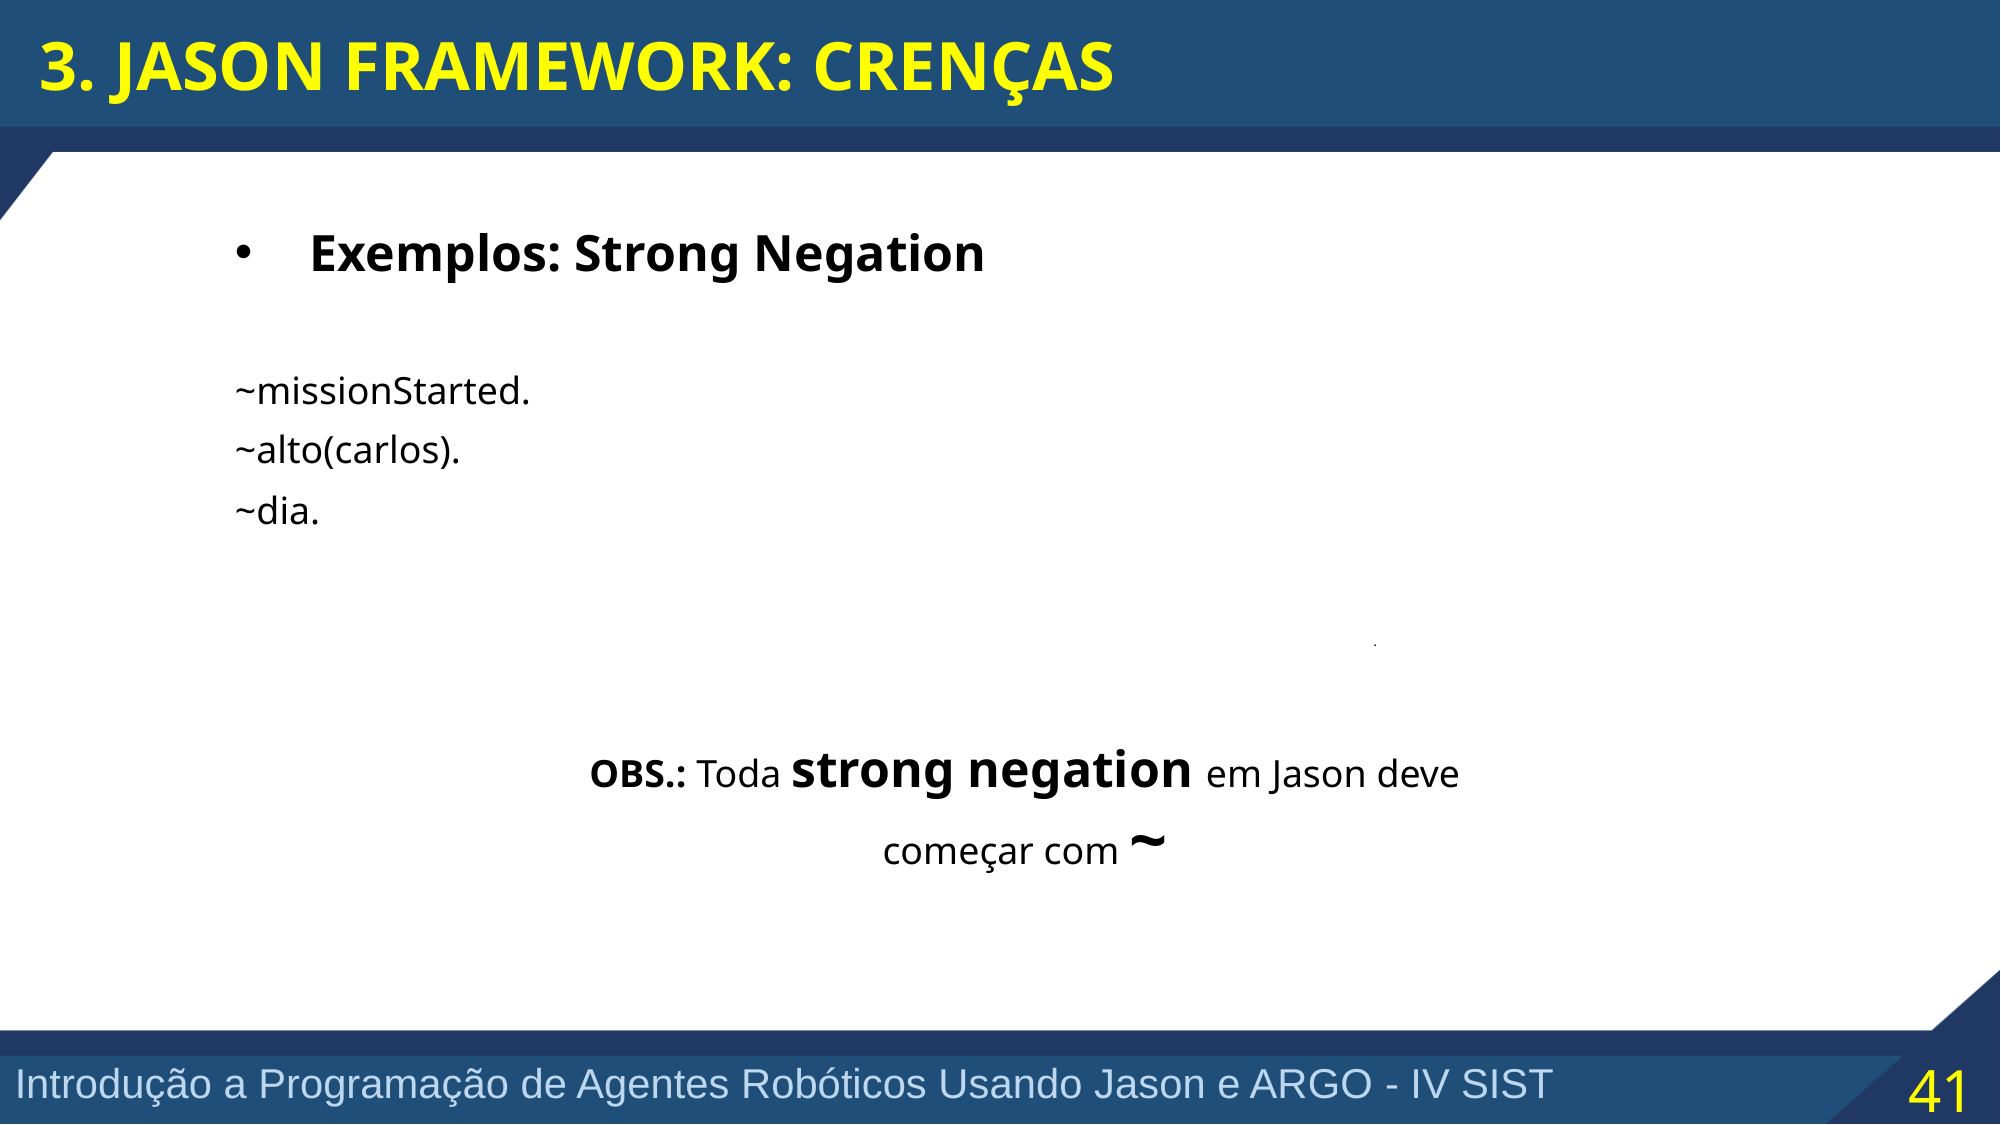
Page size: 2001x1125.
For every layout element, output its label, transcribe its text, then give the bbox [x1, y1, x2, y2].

text_box ~missionStarted. [220, 360, 714, 420]
text_box ~dia. [220, 479, 504, 540]
text_box ~alto(carlos). [220, 420, 714, 479]
picture [0, 0, 2000, 1124]
text_box OBS.: Toda strong negation em Jason deve começar com ~ [571, 730, 1478, 885]
text_box 3. JASON FRAMEWORK: CRENÇAS [24, 16, 2000, 112]
text_box Exemplos: Strong Negation [220, 214, 1496, 290]
